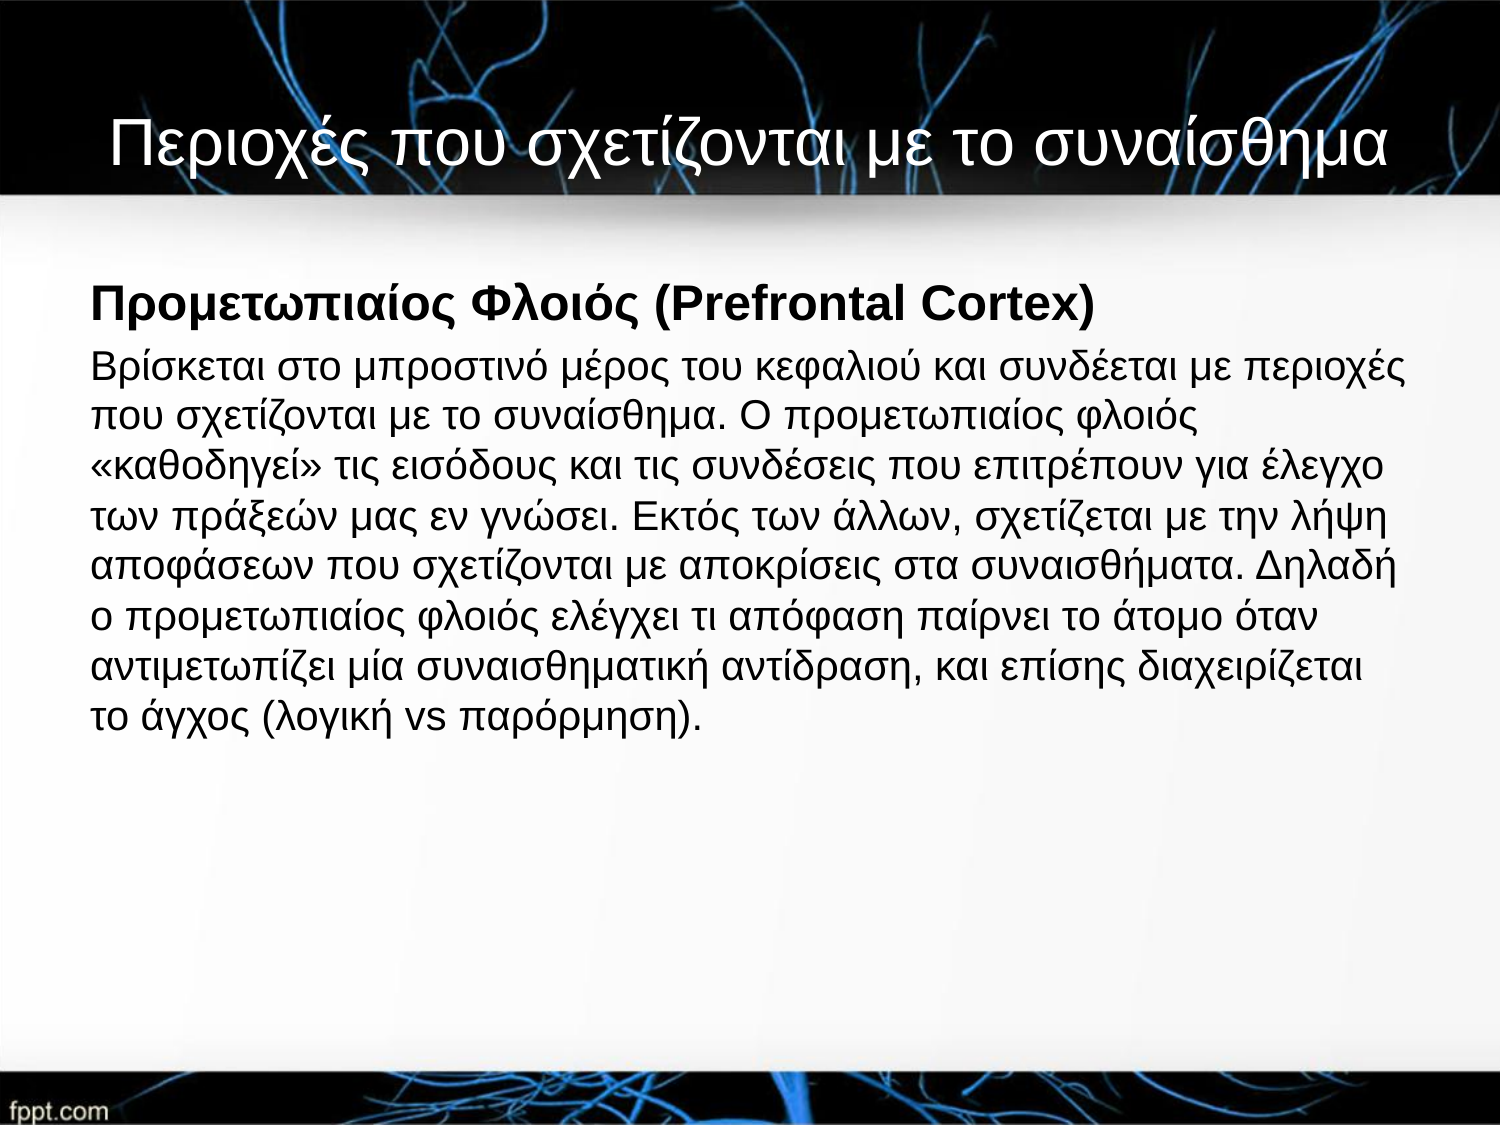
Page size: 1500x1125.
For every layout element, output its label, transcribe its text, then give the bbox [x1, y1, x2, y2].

picture [0, 0, 1500, 1125]
list Προμετωπιαίος Φλοιός (Prefrontal Cortex) Βρίσκεται στο μπροστινό μέρος του κεφαλιού και συνδέεται με περιοχές που σχετίζονται με το συναίσθημα. Ο προμετωπιαίος φλοιός «καθοδηγεί» τις εισόδους και τις συνδέσεις που επιτρέπουν για έλεγχο των πράξεών μας εν γνώσει. Εκτός των άλλων, σχετίζεται με την λήψη αποφάσεων που σχετίζονται με αποκρίσεις στα συναισθήματα. Δηλαδή ο προμετωπιαίος φλοιός ελέγχει τι απόφαση παίρνει το άτομο όταν αντιμετωπίζει μία συναισθηματική αντίδραση, και επίσης διαχειρίζεται το άγχος (λογική vs παρόρμηση). [75, 262, 1425, 1005]
title Περιοχές που σχετίζονται με το συναίσθημα [75, 45, 1425, 233]
